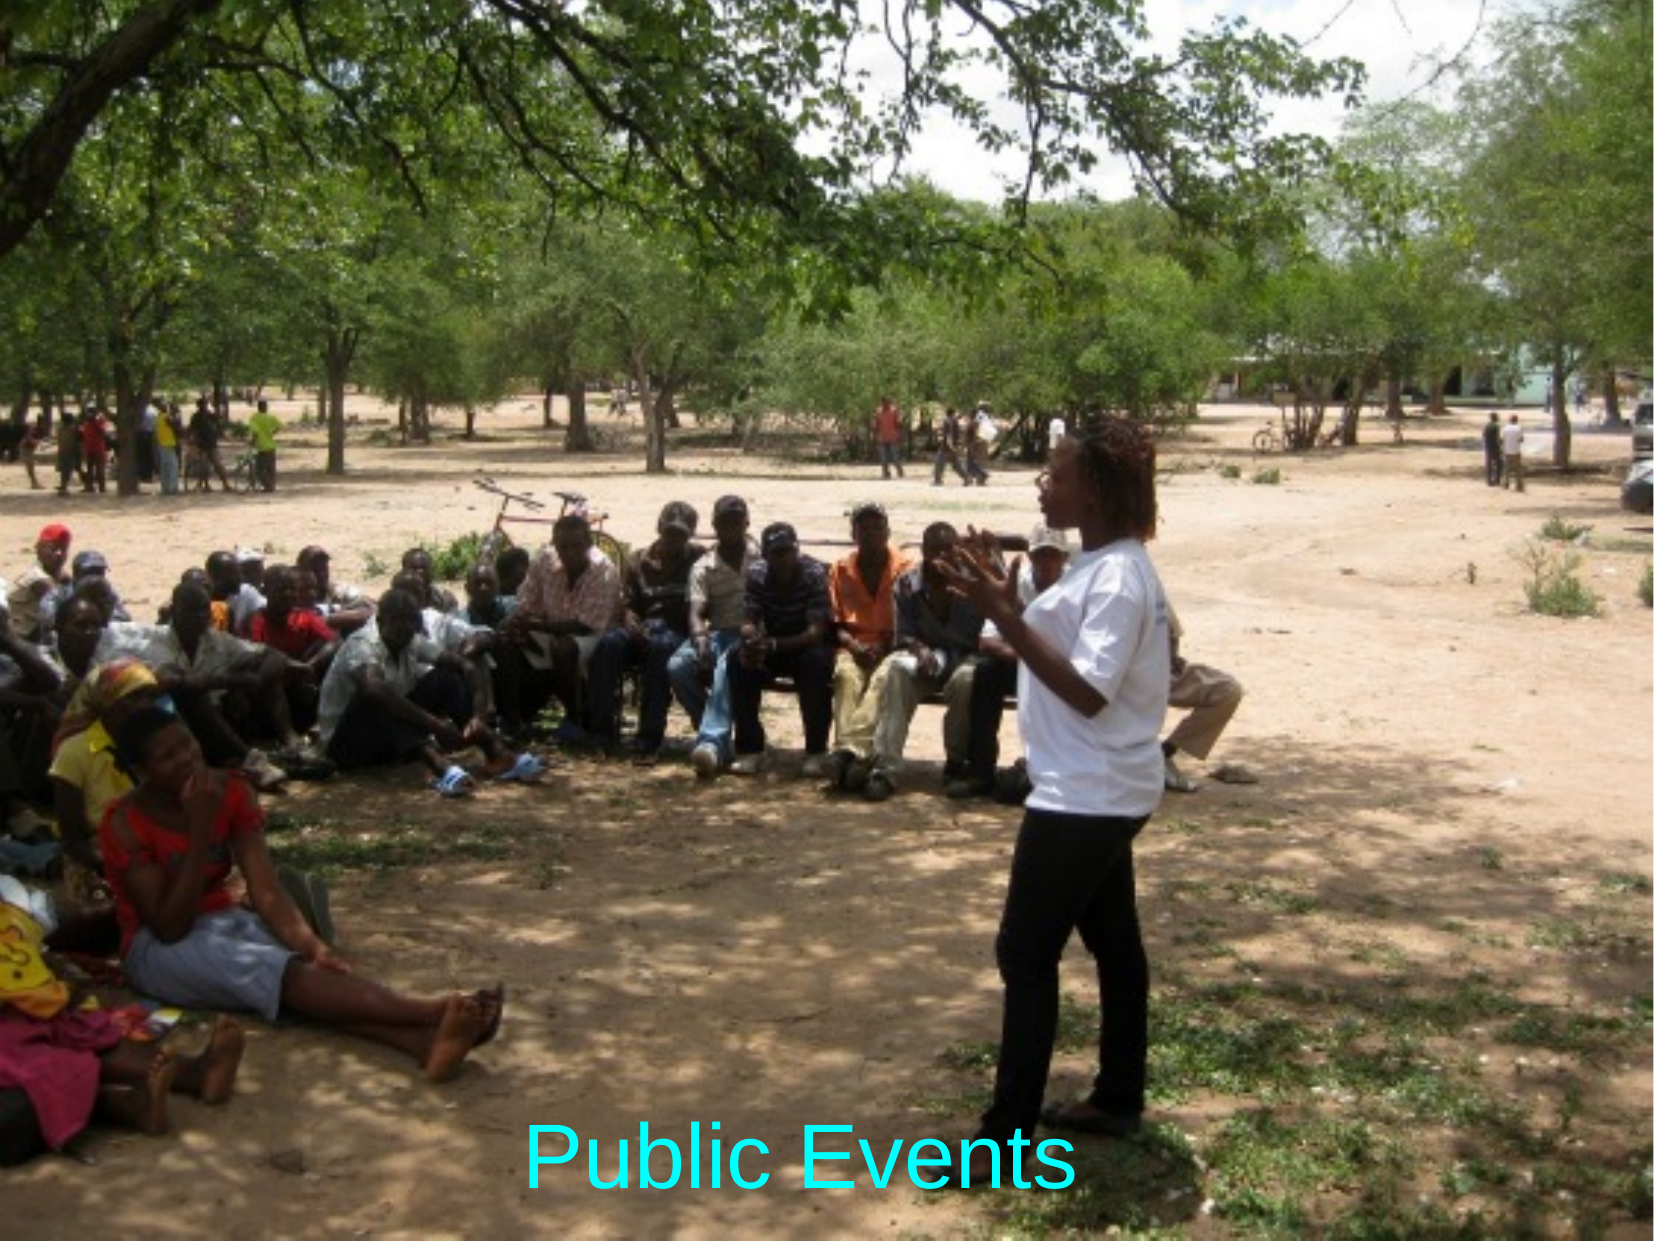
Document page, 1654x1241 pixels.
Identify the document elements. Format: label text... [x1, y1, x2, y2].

picture [0, 0, 1654, 1241]
title Public Events [56, 1052, 1546, 1241]
